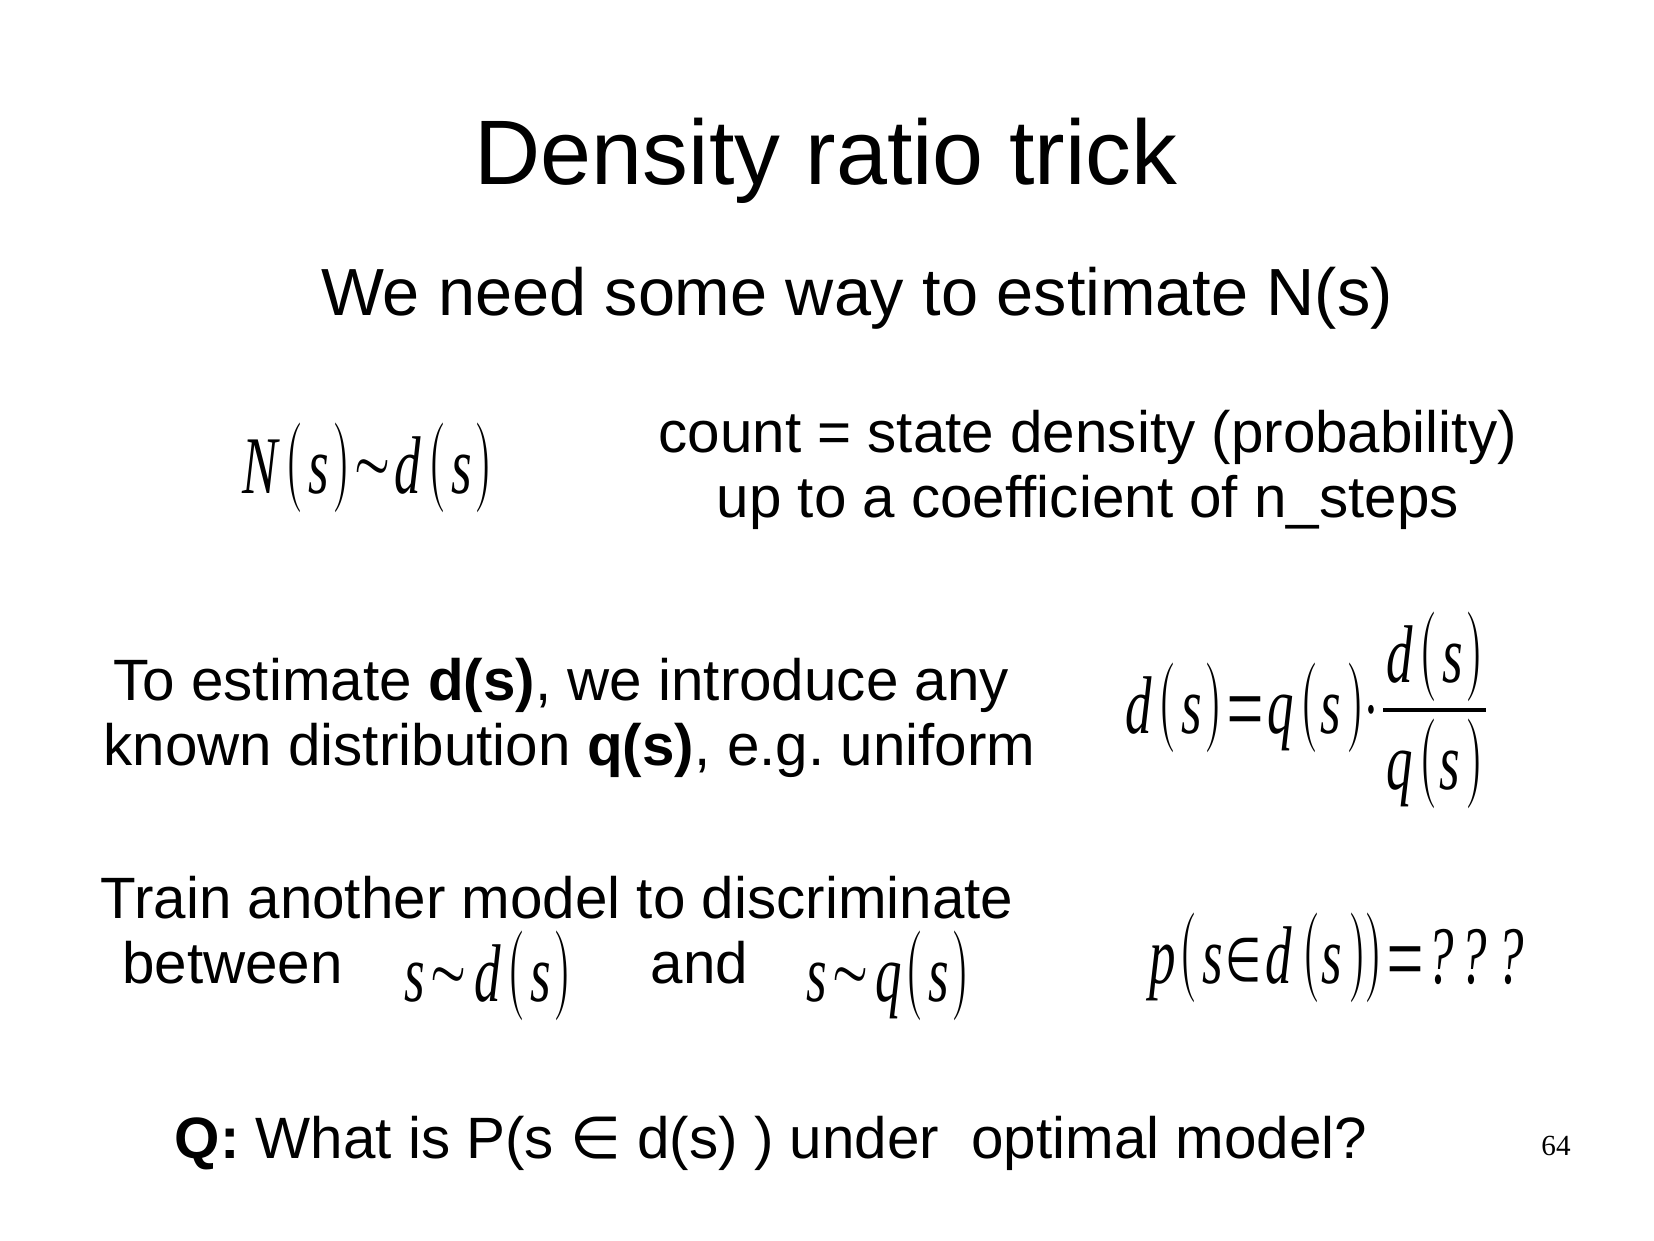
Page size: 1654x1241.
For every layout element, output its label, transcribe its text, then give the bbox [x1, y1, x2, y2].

chart [1129, 906, 1538, 1006]
text_box count = state density (probability) up to a coefficient of n_steps [470, 399, 1636, 576]
title Density ratio trick [82, 49, 1571, 254]
text_box To estimate d(s), we introduce any known distribution q(s), e.g. uniform [0, 647, 1139, 830]
text_box Q: What is P(s ∈ d(s) ) under optimal model? [0, 1106, 1546, 1241]
list We need some way to estimate N(s) [0, 254, 1654, 1236]
chart [226, 416, 470, 515]
text_box Train another model to discriminate between and [12, 866, 1032, 1106]
chart [1112, 605, 1500, 815]
